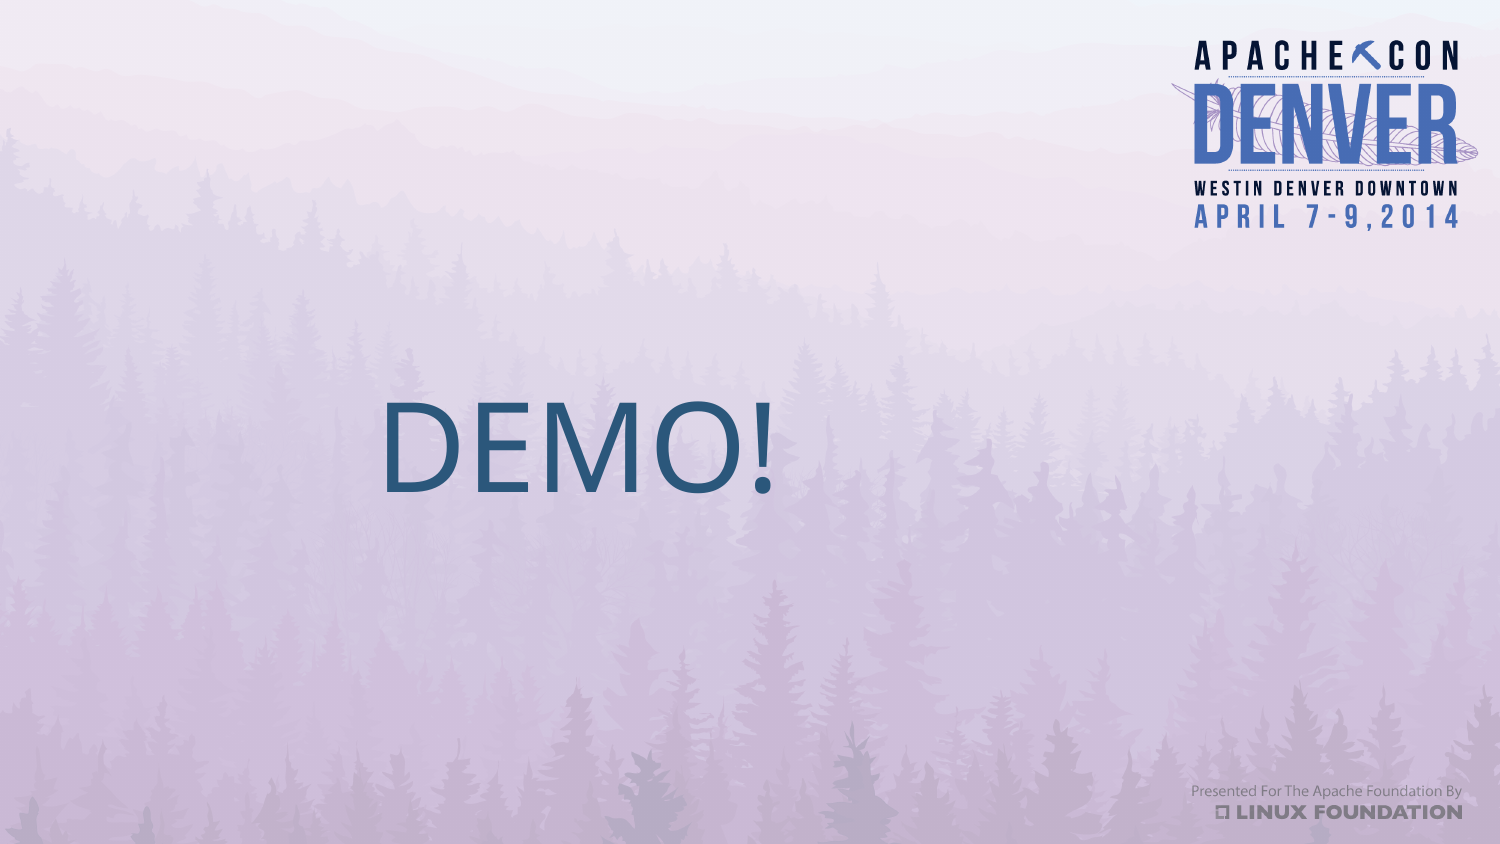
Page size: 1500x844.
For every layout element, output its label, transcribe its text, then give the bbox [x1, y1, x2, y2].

text_box DEMO! [360, 360, 1411, 460]
picture [0, 0, 1500, 844]
list [75, 197, 1425, 755]
